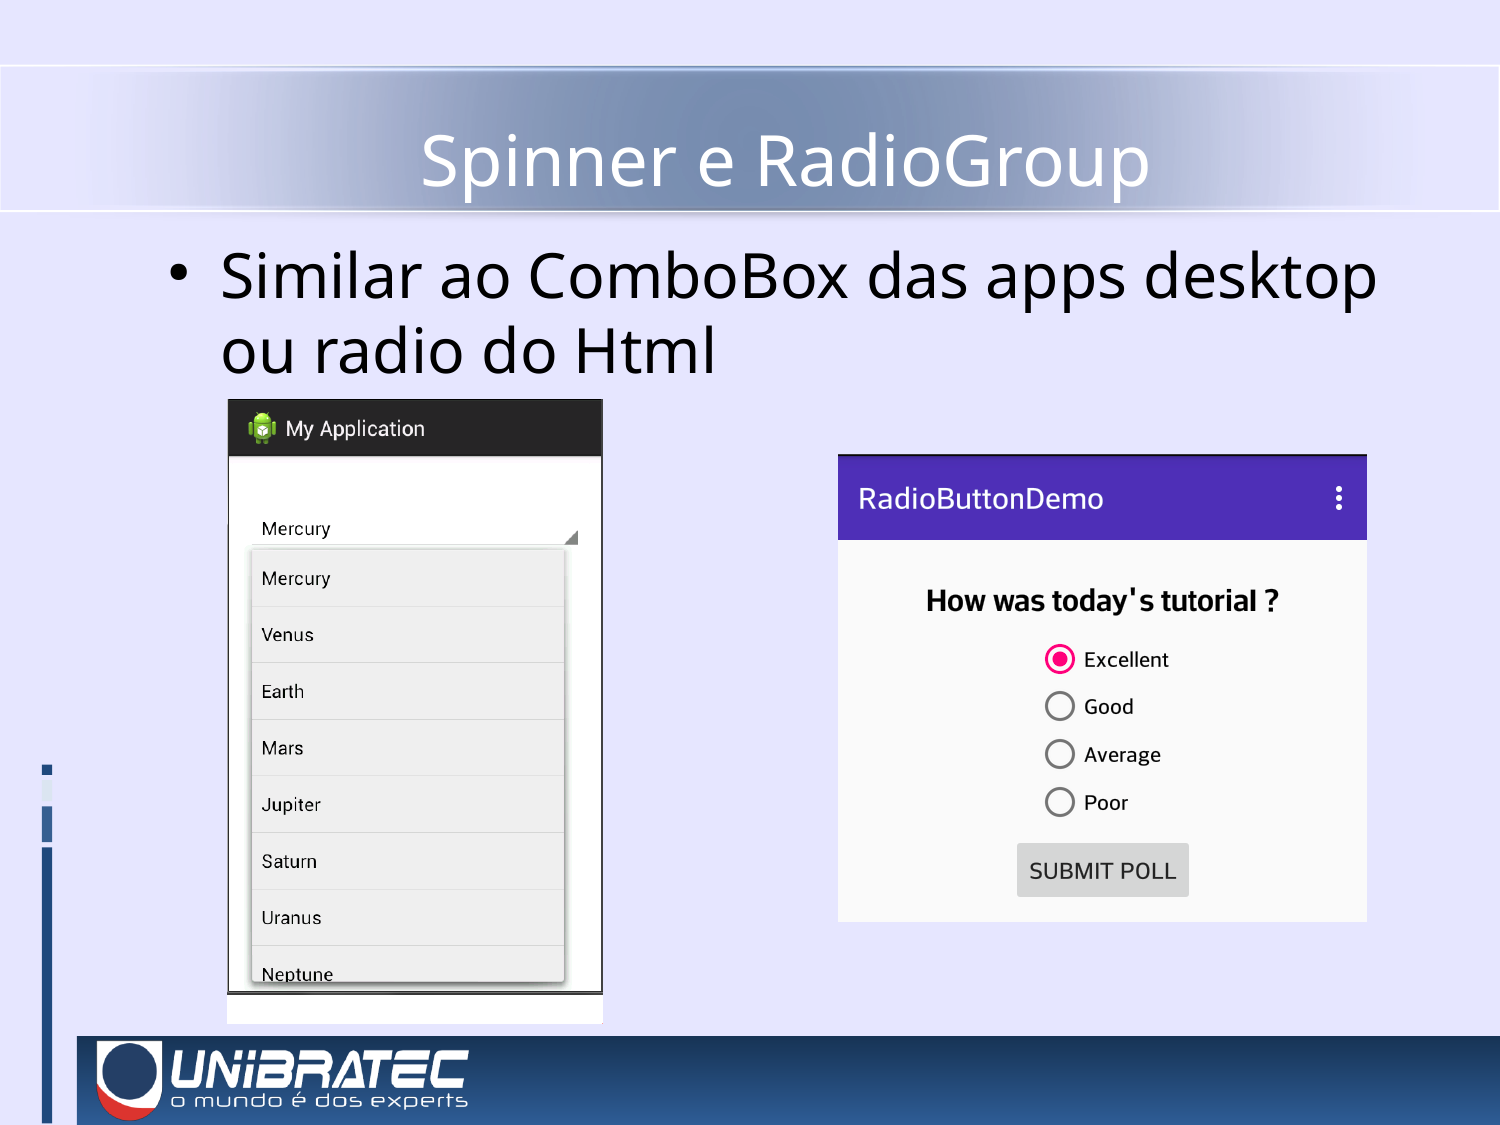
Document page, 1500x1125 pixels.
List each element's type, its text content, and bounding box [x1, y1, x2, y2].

list Similar ao ComboBox das apps desktop ou radio do Html [150, 236, 1441, 1028]
picture [96, 1040, 469, 1121]
picture [227, 399, 603, 1024]
picture [838, 454, 1367, 922]
title Spinner e RadioGroup [150, 84, 1424, 233]
picture [0, 58, 1500, 227]
